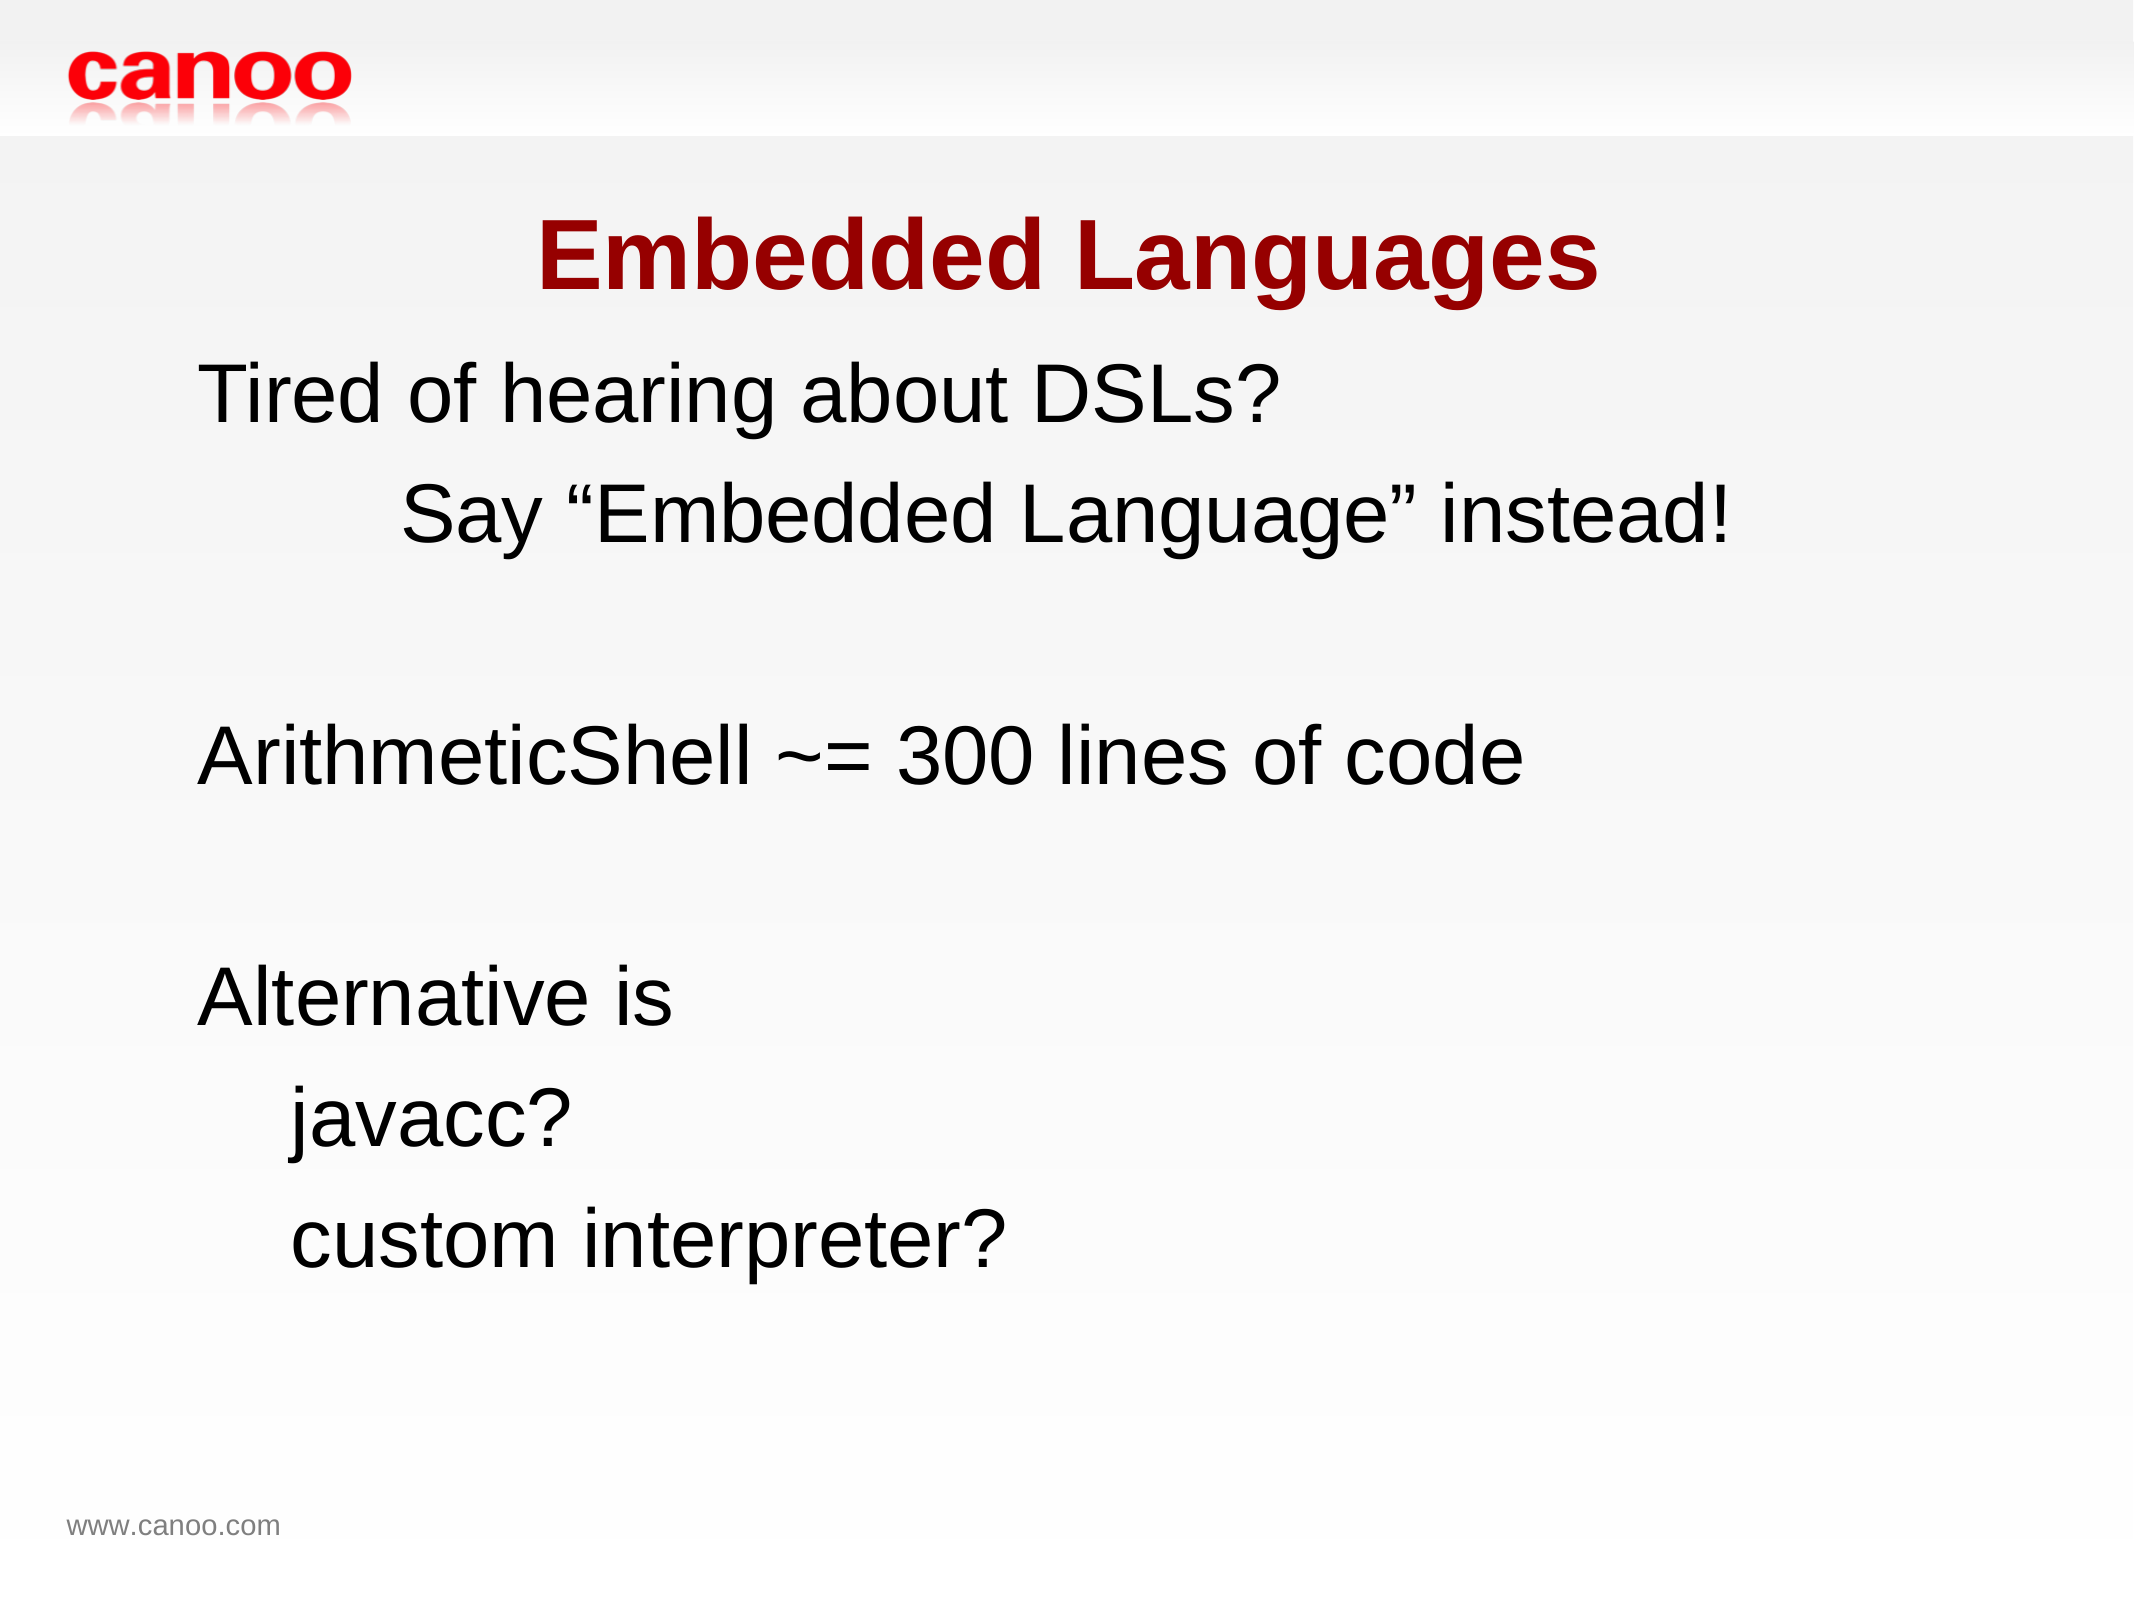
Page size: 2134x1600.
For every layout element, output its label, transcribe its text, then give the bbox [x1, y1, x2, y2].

picture [65, 48, 353, 154]
title Embedded Languages [62, 180, 2076, 318]
text_box Tired of hearing about DSLs? Say “Embedded Language” instead! ArithmeticShell ~= 300 lines of code Alternative is javacc? custom interpreter? [197, 338, 1936, 1405]
